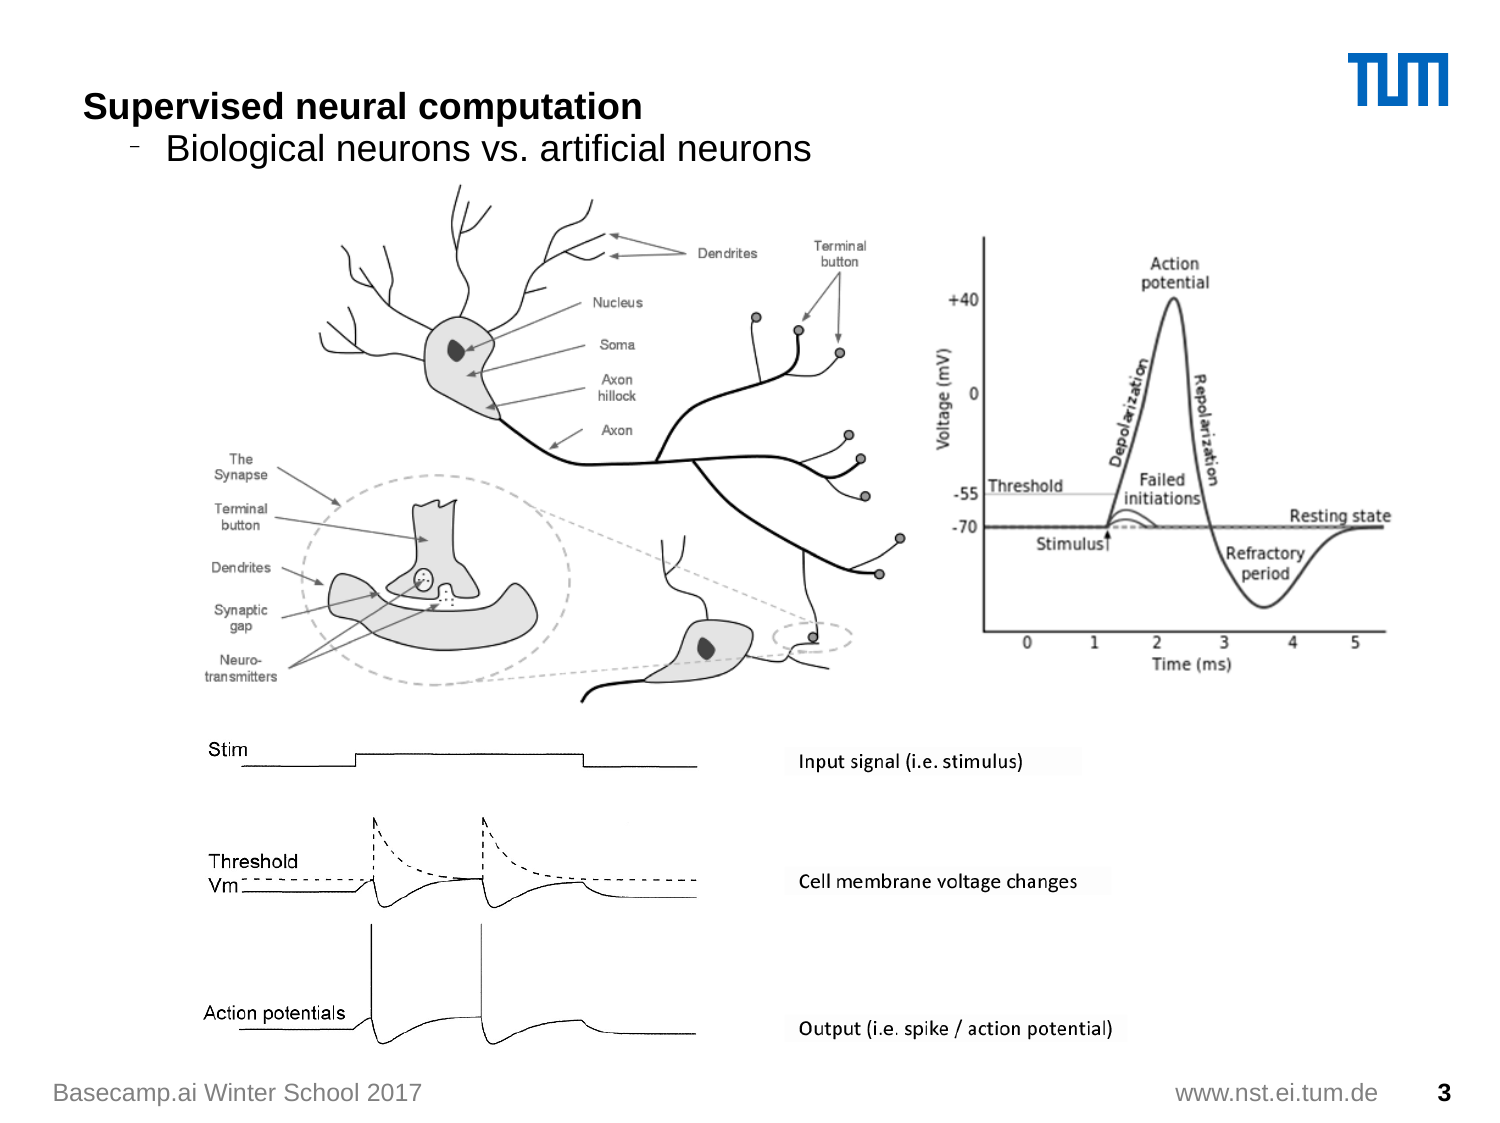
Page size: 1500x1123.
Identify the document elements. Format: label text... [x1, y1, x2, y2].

picture [177, 180, 1418, 1063]
text_box Supervised neural computation Biological neurons vs. artificial neurons [68, 77, 1406, 343]
